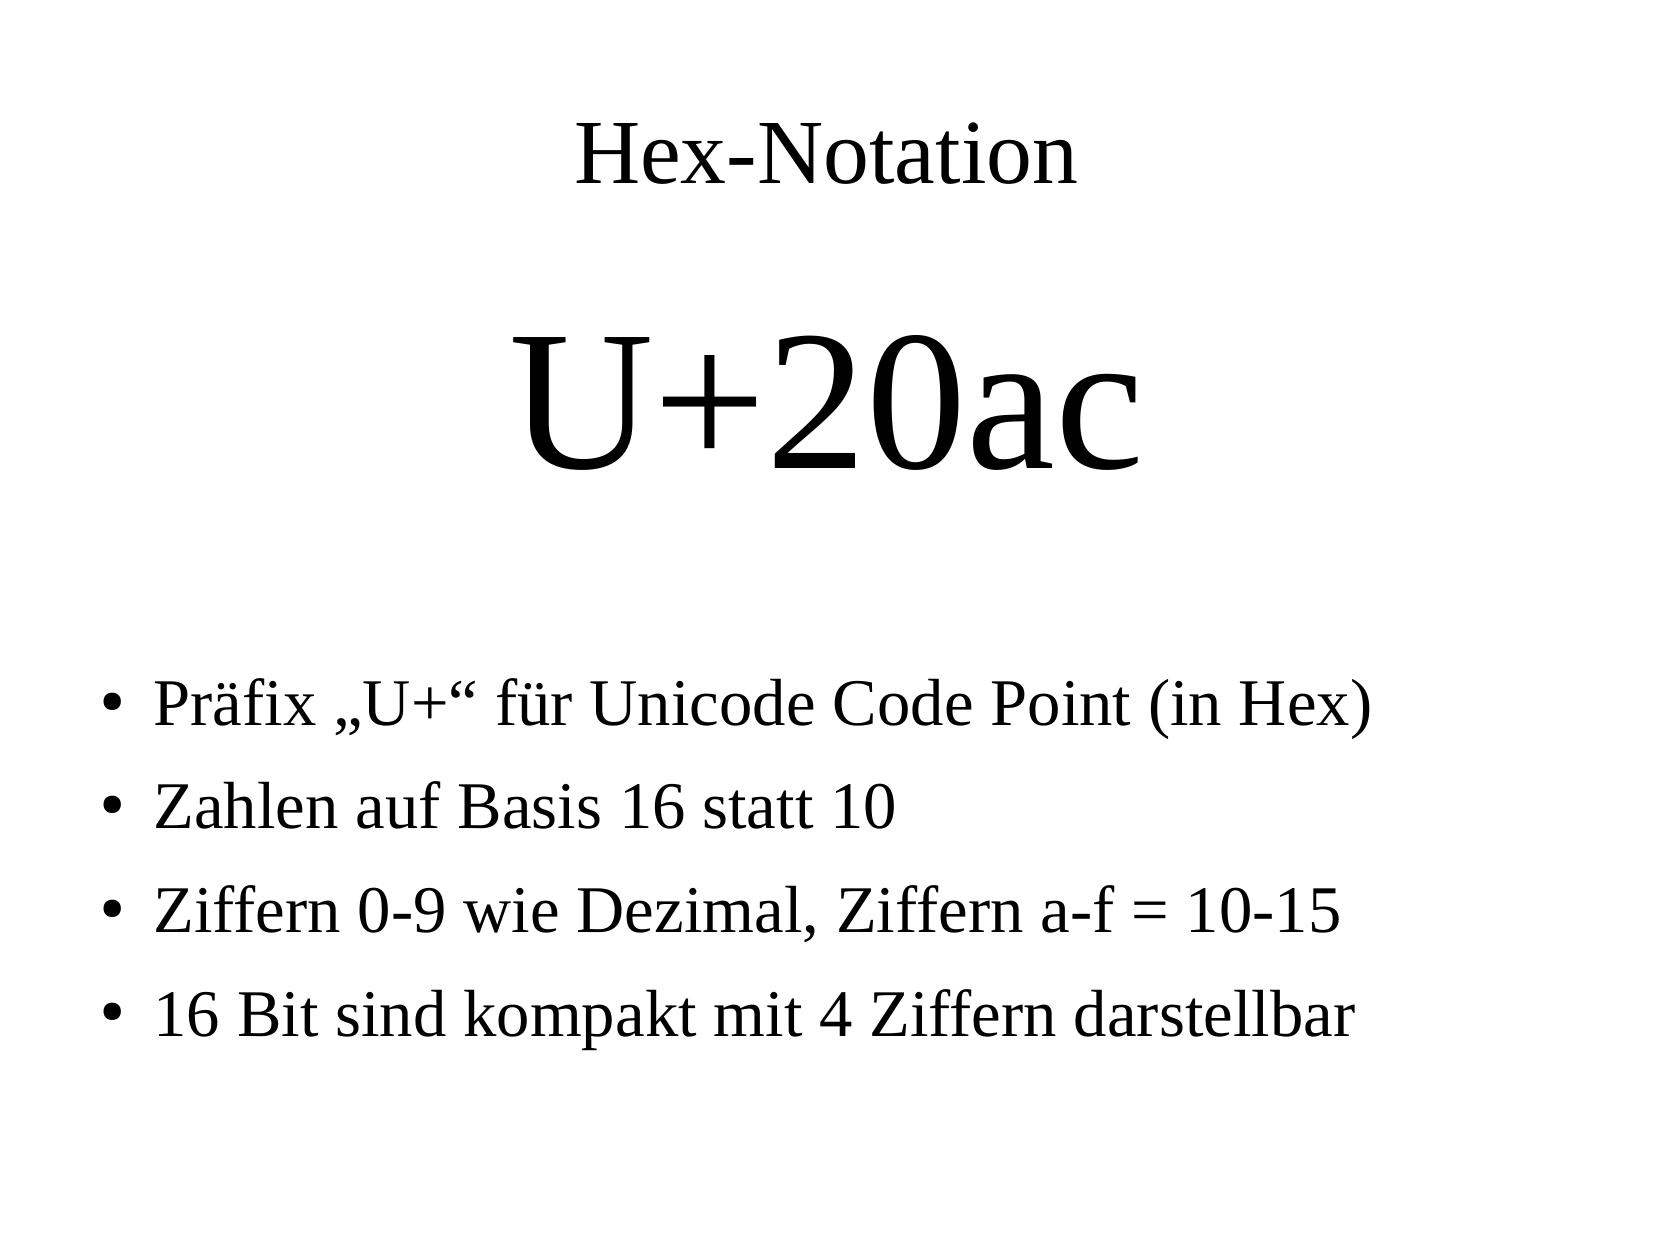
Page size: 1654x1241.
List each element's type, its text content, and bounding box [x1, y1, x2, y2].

list Präfix „U+“ für Unicode Code Point (in Hex) Zahlen auf Basis 16 statt 10 Ziffern 0-9 wie Dezimal, Ziffern a-f = 10-15 16 Bit sind kompakt mit 4 Ziffern darstellbar [82, 665, 1571, 1186]
title Hex-Notation [82, 49, 1571, 257]
list U+20ac [82, 290, 1571, 634]
